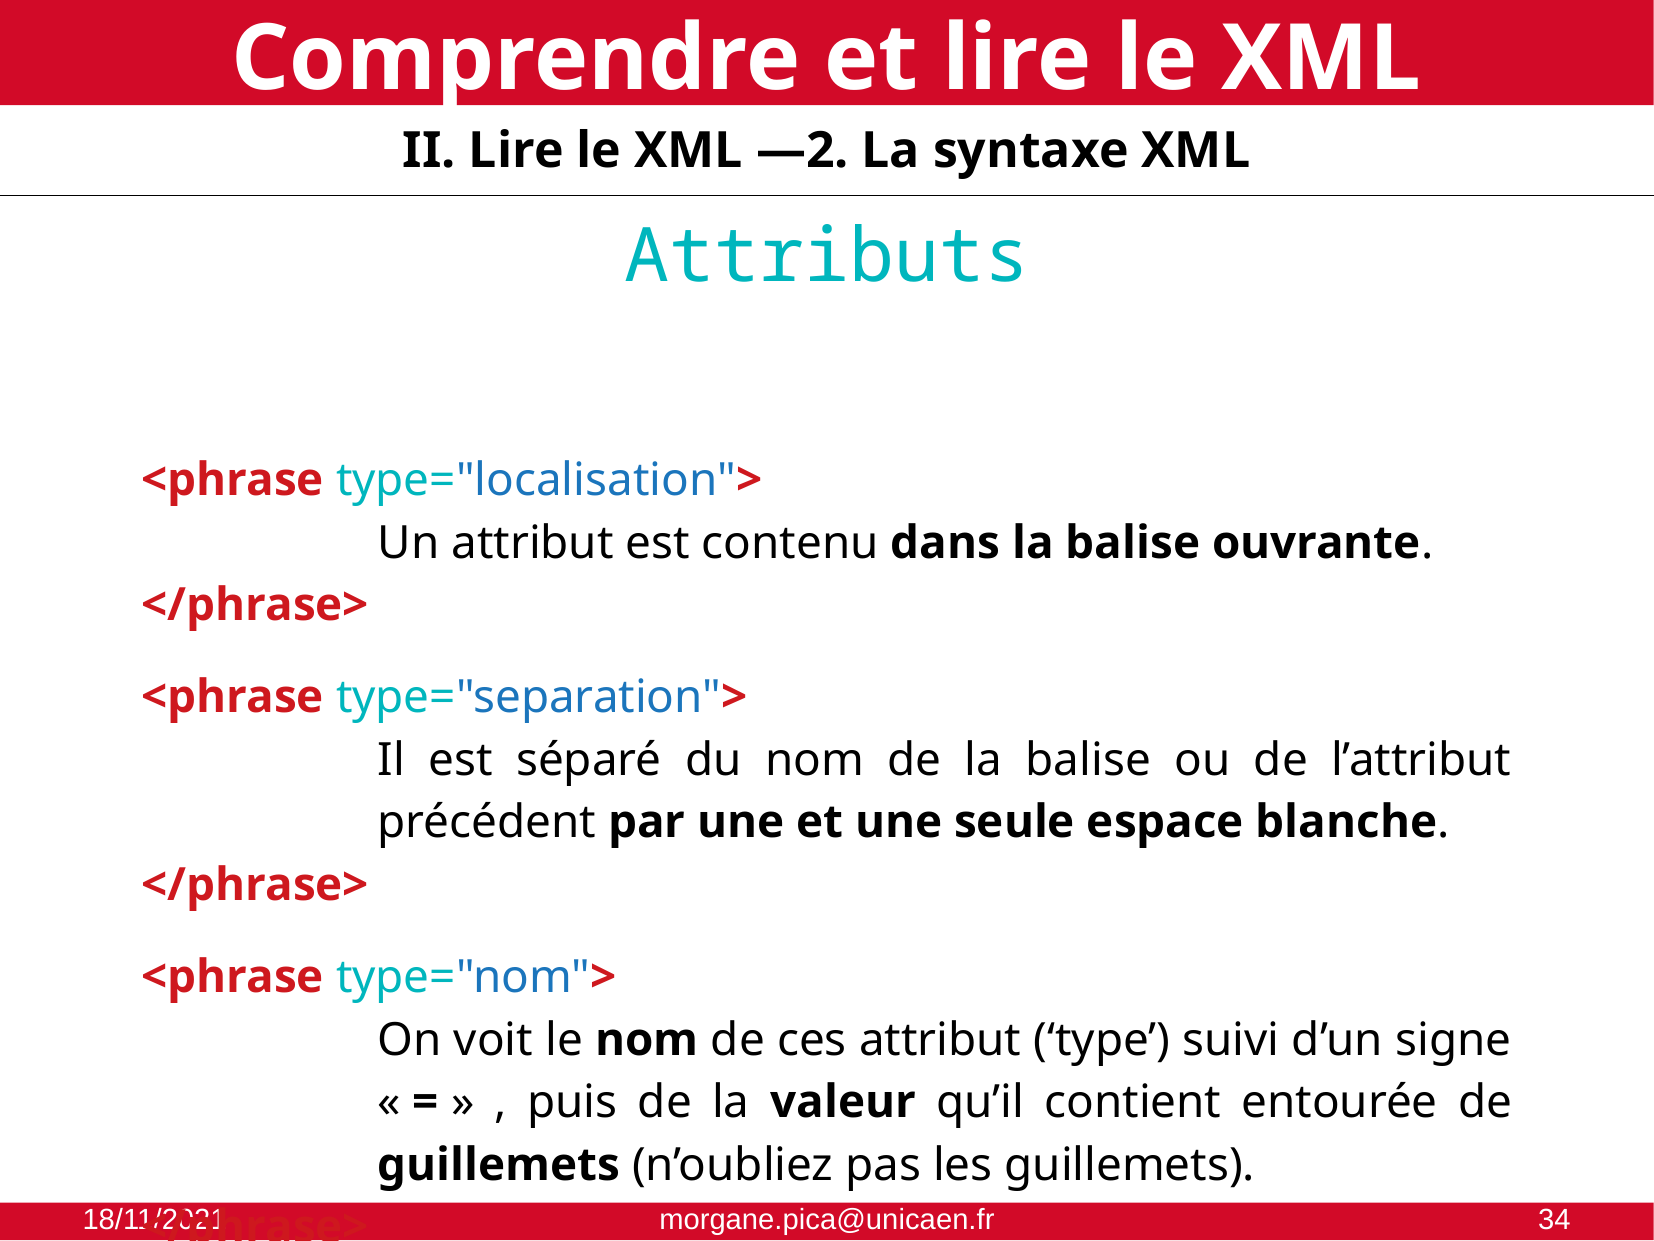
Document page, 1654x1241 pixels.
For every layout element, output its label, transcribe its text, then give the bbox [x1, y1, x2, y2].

title Comprendre et lire le XML [0, 0, 1654, 106]
text_box <phrase type="localisation"> Un attribut est contenu dans la balise ouvrante. </phrase> <phrase type="separation"> Il est séparé du nom de la balise ou de l’attribut précédent par une et une seule espace blanche. </phrase> <phrase type="nom"> On voit le nom de ces attribut (‘type’) suivi d’un signe « = » , puis de la valeur qu’il contient entourée de guillemets (n’oubliez pas les guillemets). </phrase> [126, 439, 1527, 1138]
text_box Attributs [161, 193, 1493, 284]
title II. Lire le XML —2. La syntaxe XML [0, 106, 1654, 191]
